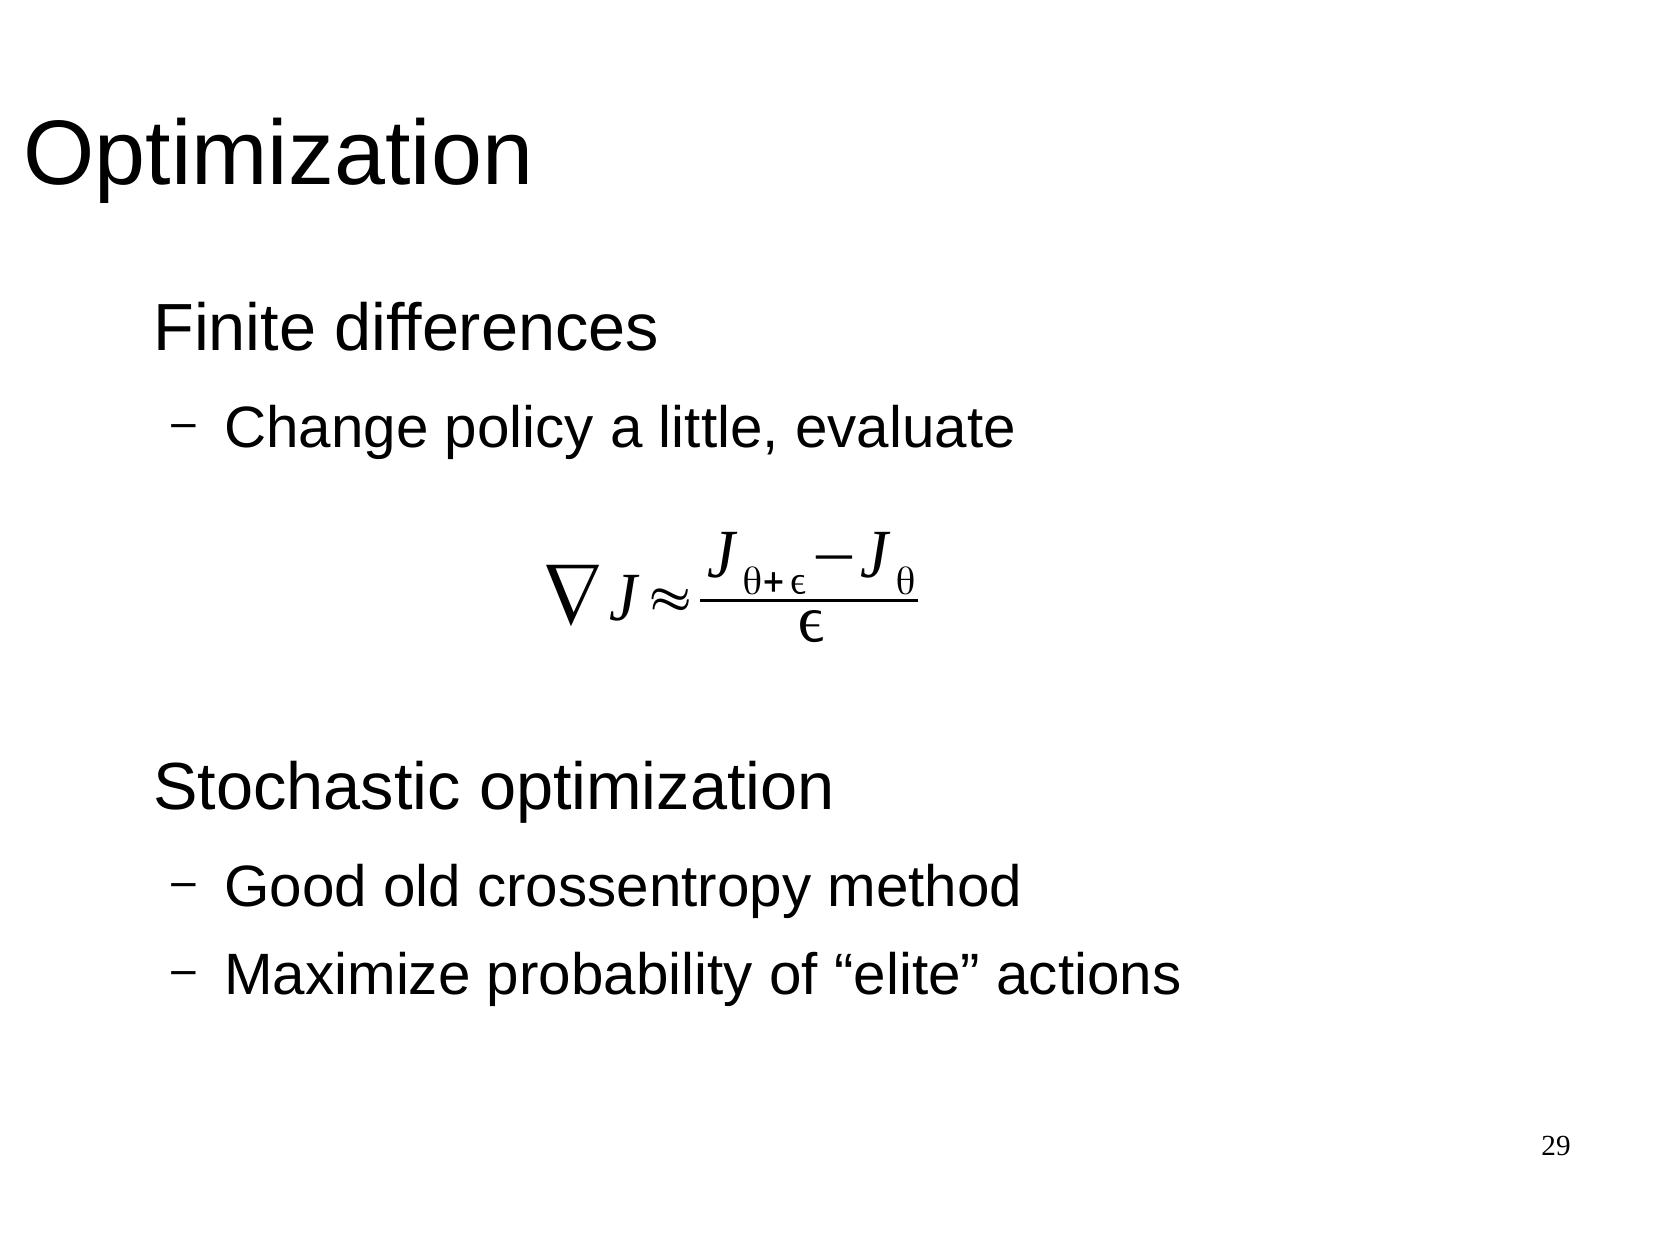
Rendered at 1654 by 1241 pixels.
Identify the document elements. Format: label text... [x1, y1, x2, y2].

title Optimization [23, 49, 1512, 257]
chart [526, 517, 938, 644]
list Finite differences Change policy a little, evaluate Stochastic optimization Good old crossentropy method Maximize probability of “elite” actions [82, 290, 1571, 1141]
